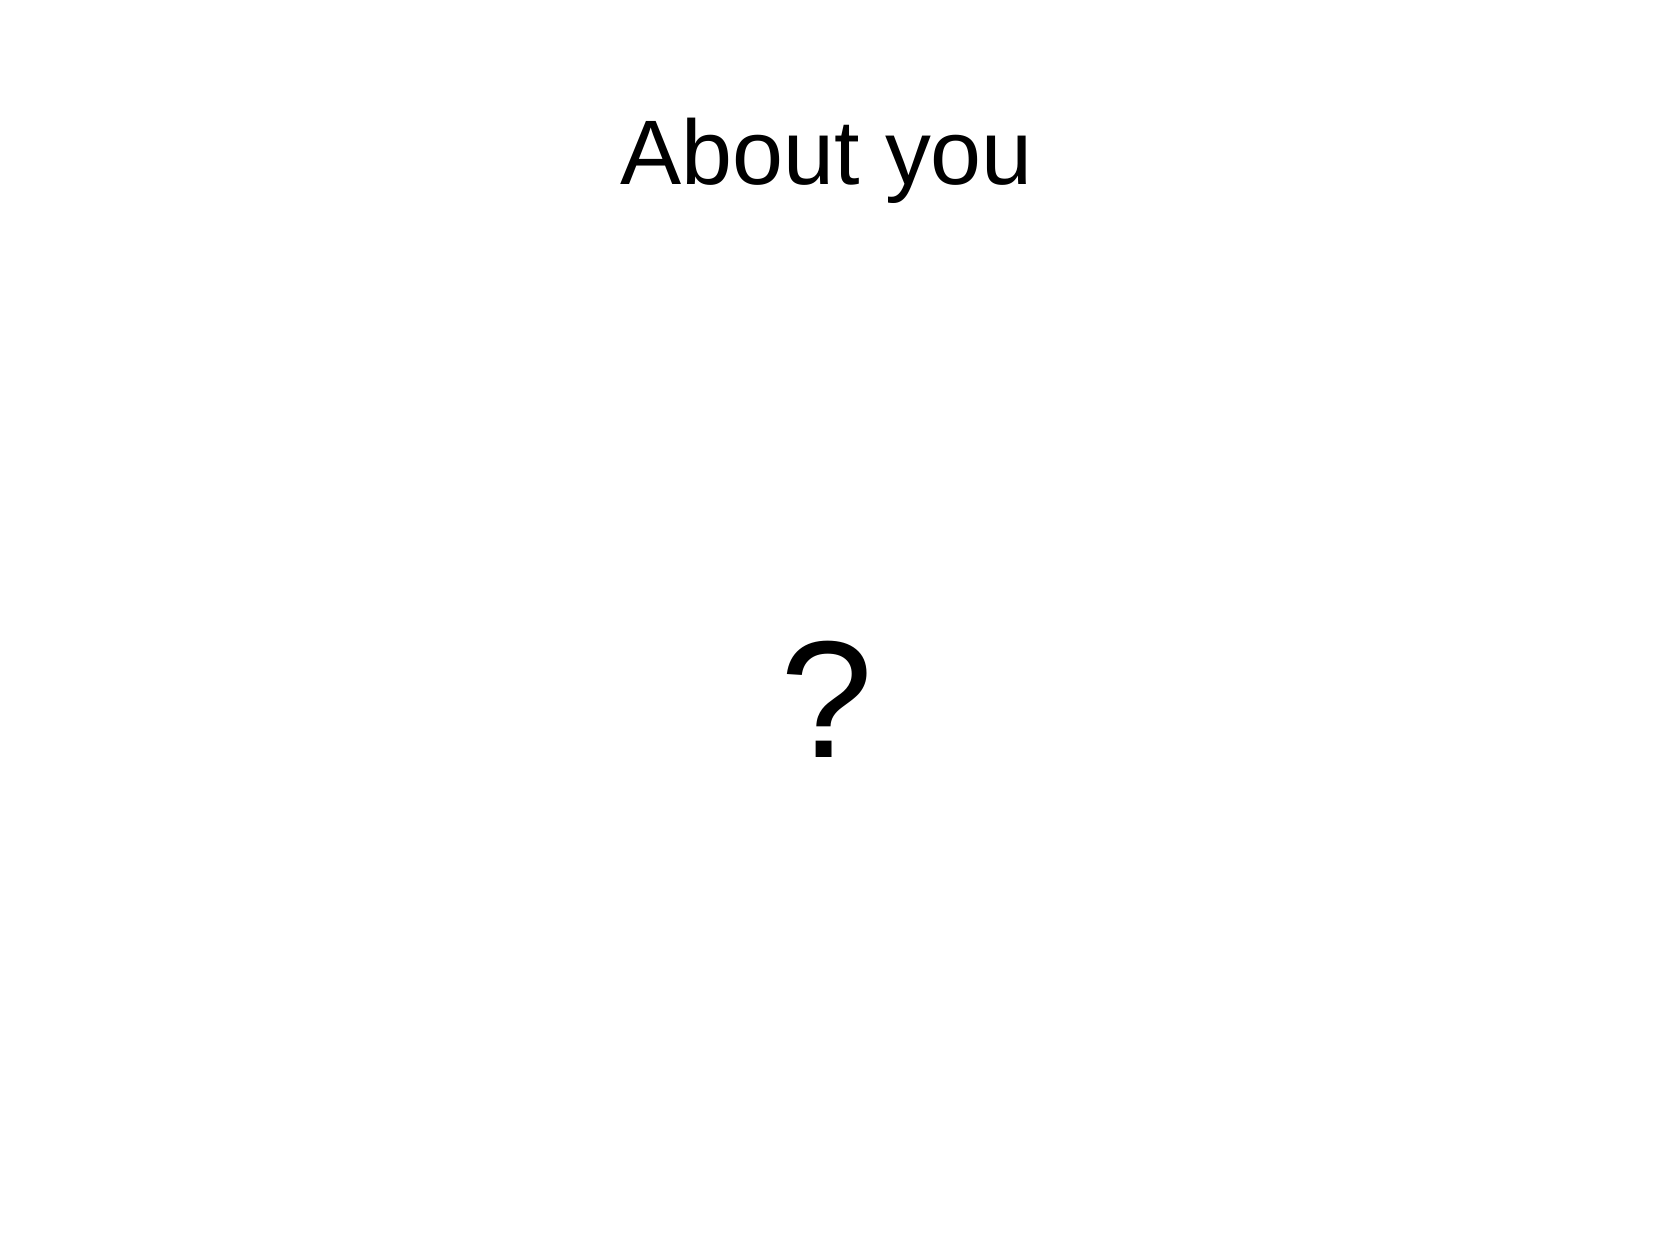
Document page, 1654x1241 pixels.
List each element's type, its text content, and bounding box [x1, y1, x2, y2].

title About you [82, 49, 1571, 257]
subtitle ? [82, 297, 1571, 1102]
